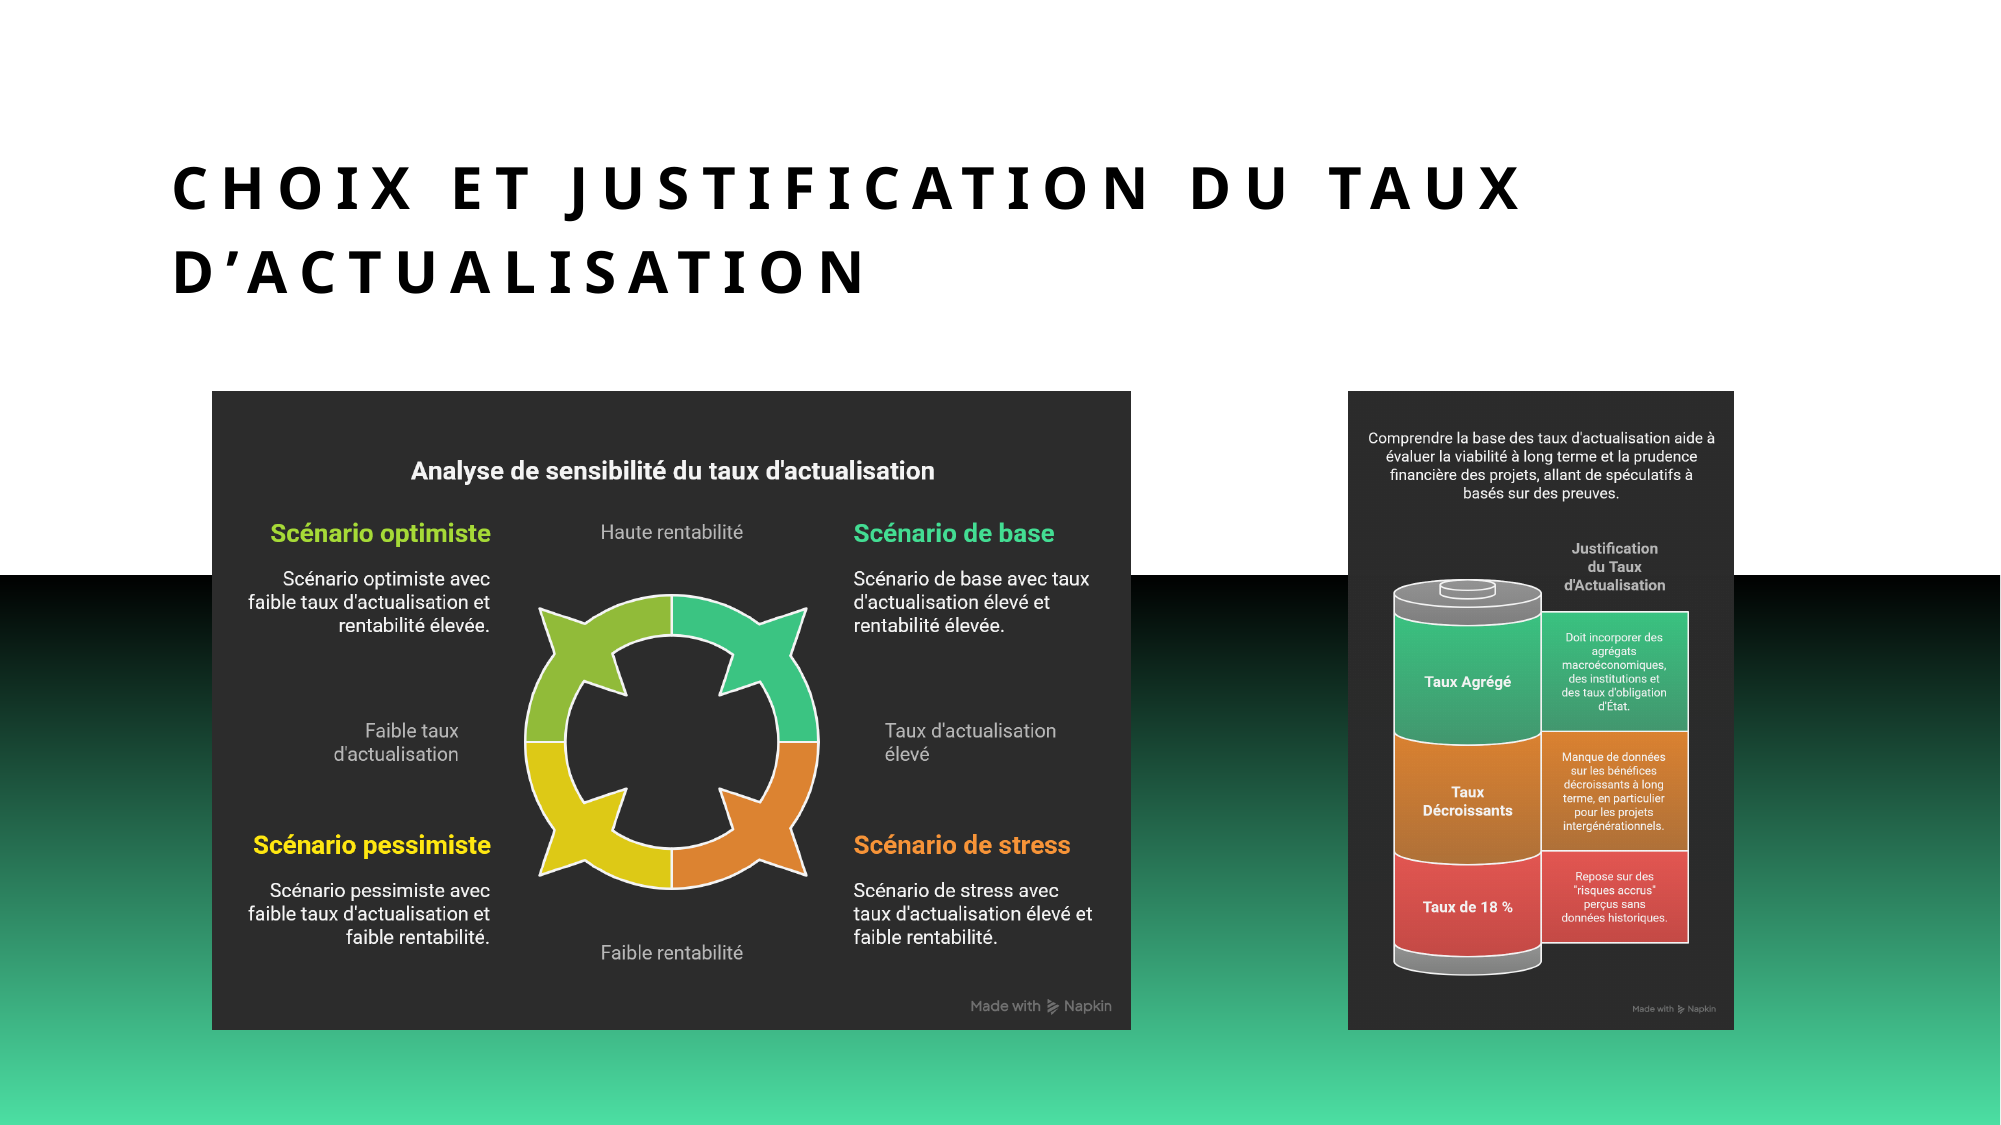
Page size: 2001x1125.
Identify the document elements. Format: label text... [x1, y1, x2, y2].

picture [1348, 391, 1734, 1030]
title Choix et justification du taux d’actualisation [156, 124, 1844, 313]
picture [212, 391, 1131, 1030]
